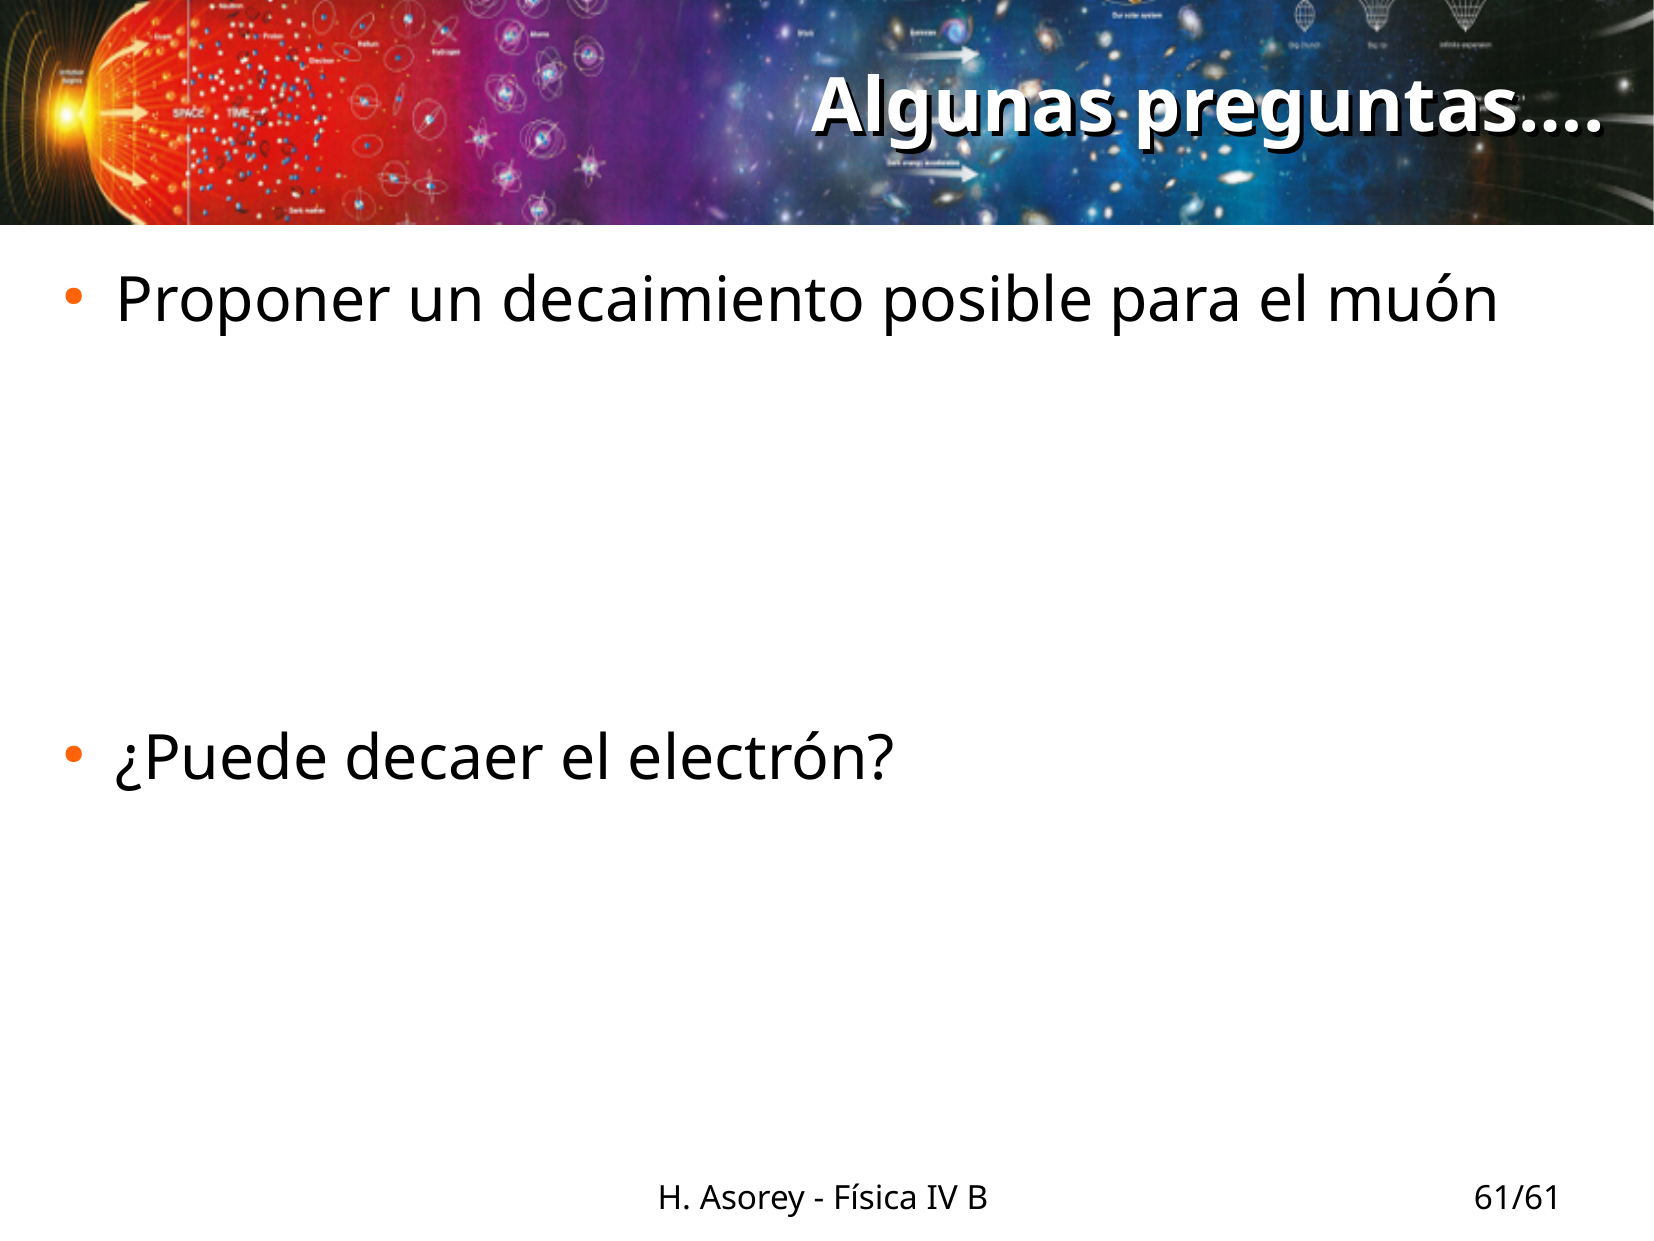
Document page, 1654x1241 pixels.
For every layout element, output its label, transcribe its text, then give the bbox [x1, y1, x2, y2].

title Algunas preguntas…. [45, 15, 1606, 191]
picture [0, 0, 1654, 225]
list Proponer un decaimiento posible para el muón ¿Puede decaer el electrón? [45, 255, 1606, 1156]
